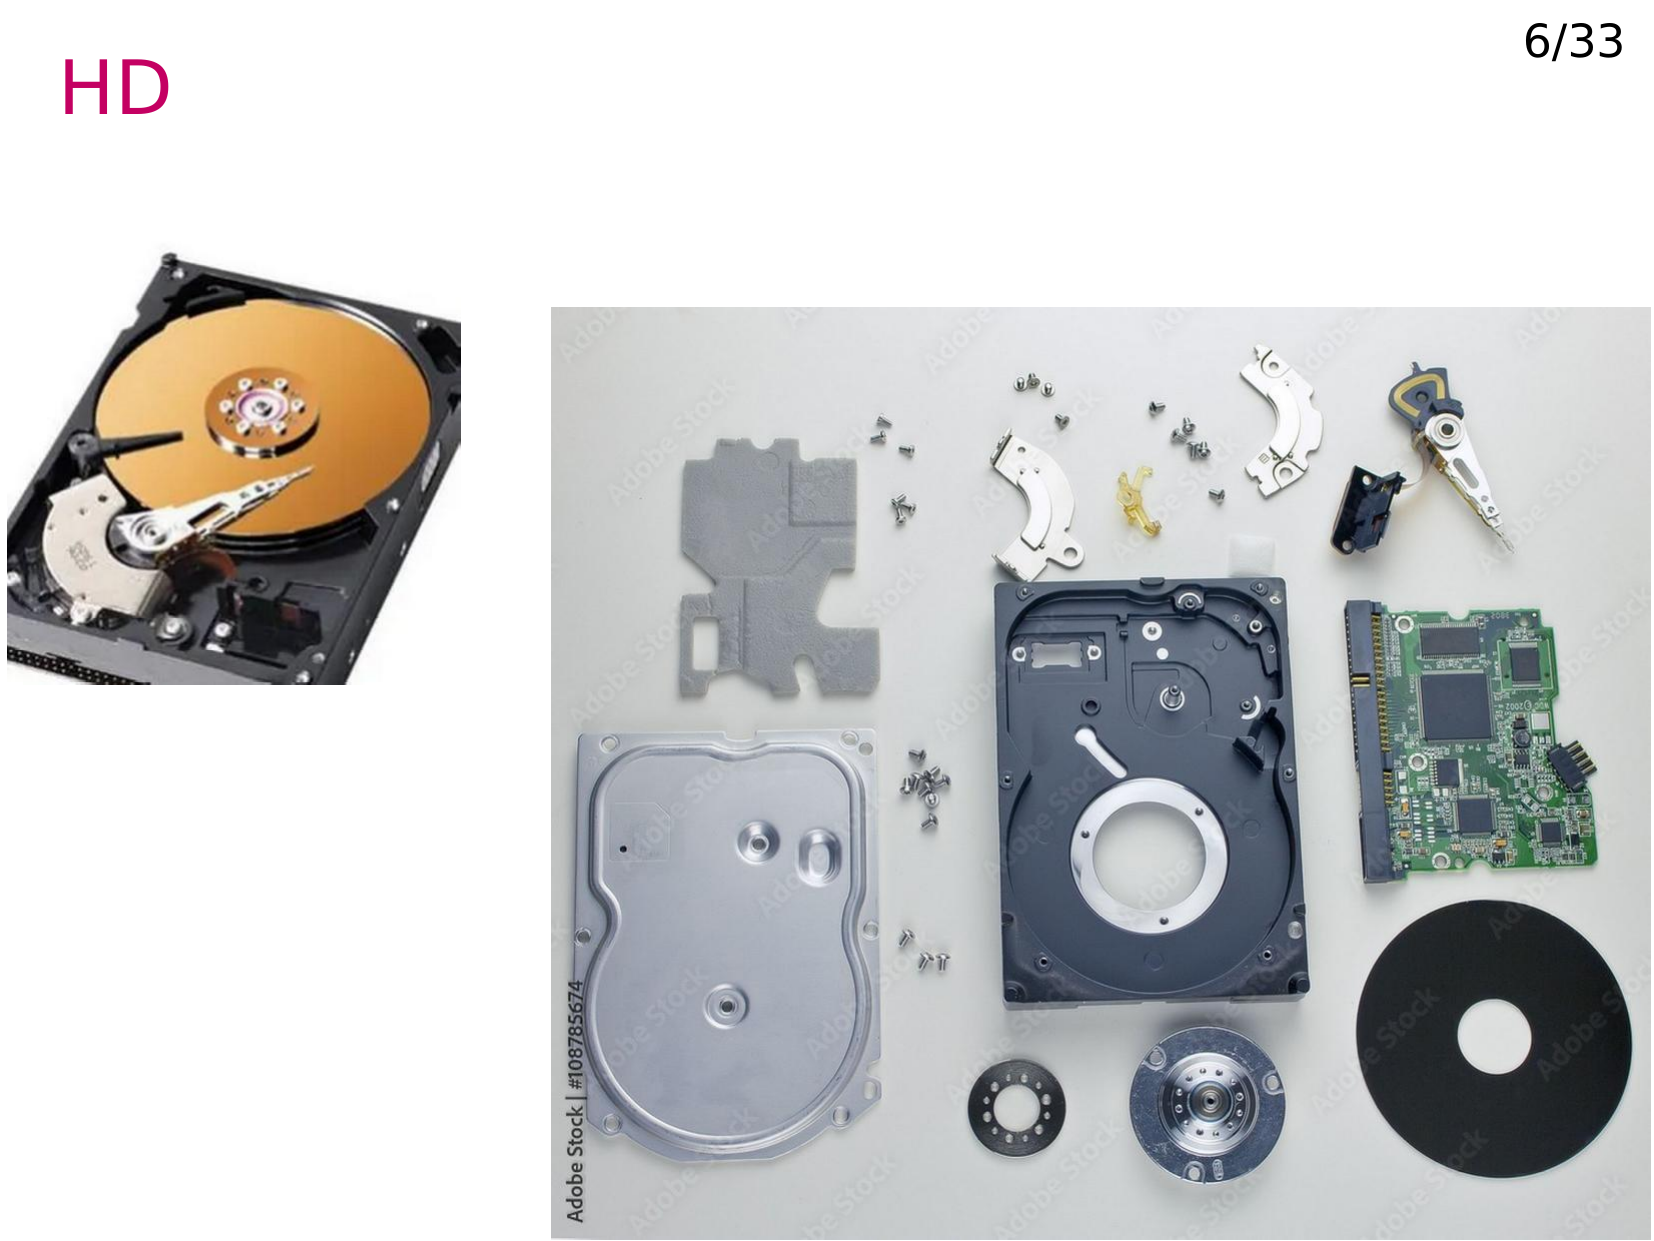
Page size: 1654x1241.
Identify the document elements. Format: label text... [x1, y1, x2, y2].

picture [551, 307, 1651, 1240]
title HD [59, 29, 1625, 148]
picture [7, 233, 461, 686]
